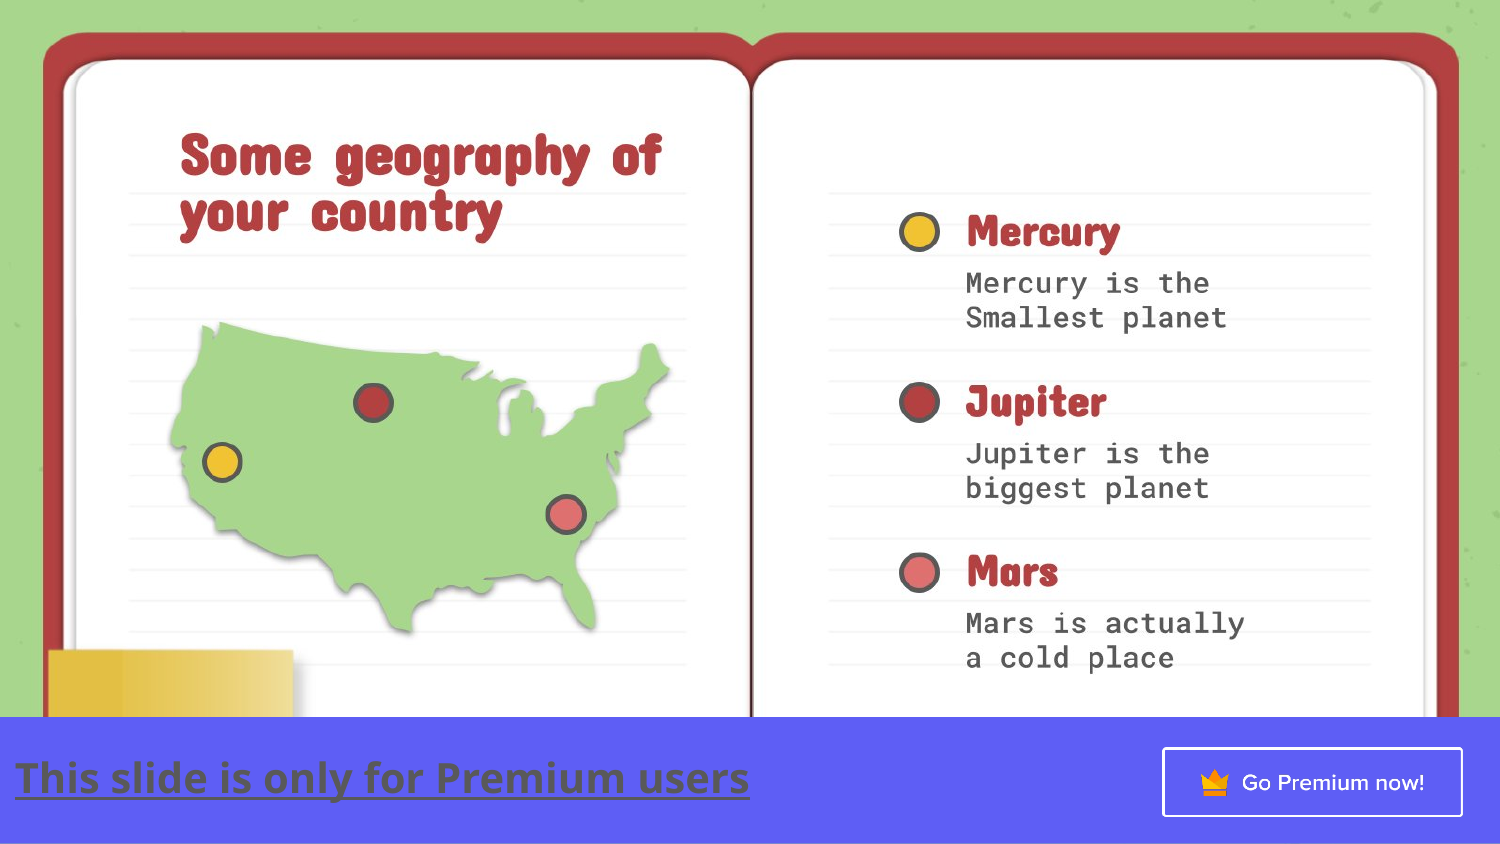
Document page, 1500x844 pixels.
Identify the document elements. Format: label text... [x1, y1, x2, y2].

picture [0, 0, 1500, 717]
picture [1162, 747, 1463, 817]
text_box This slide is only for Premium users [0, 717, 1500, 844]
